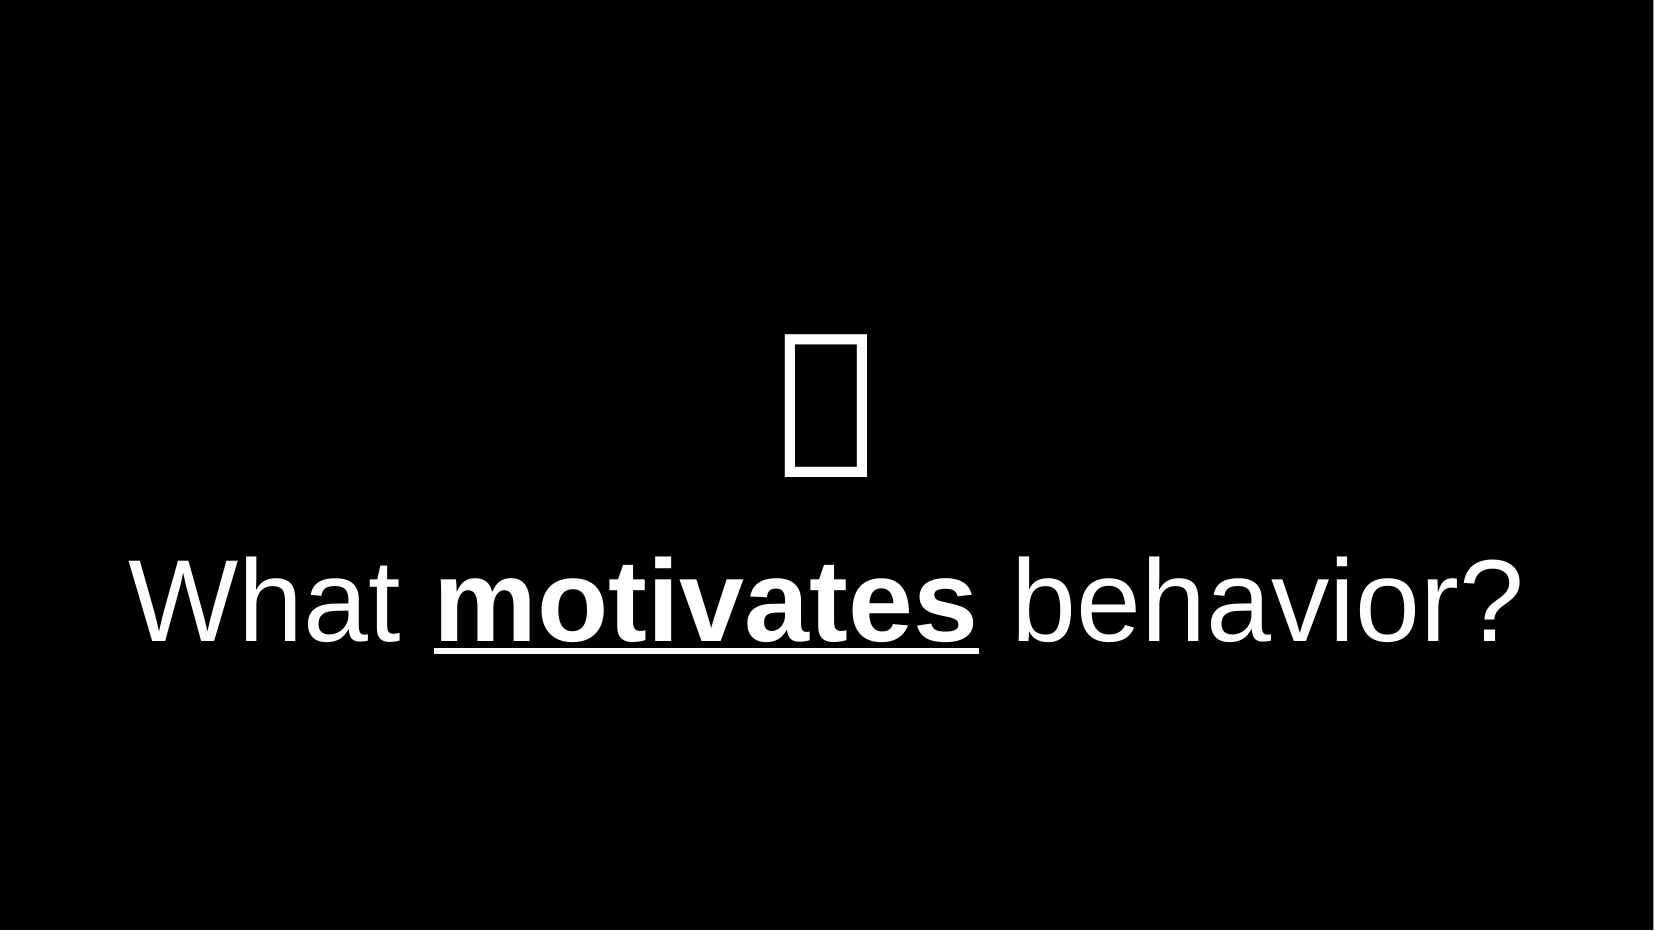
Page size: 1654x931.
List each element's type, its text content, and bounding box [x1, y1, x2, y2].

subtitle 🤔 What motivates behavior? [82, 0, 1571, 931]
